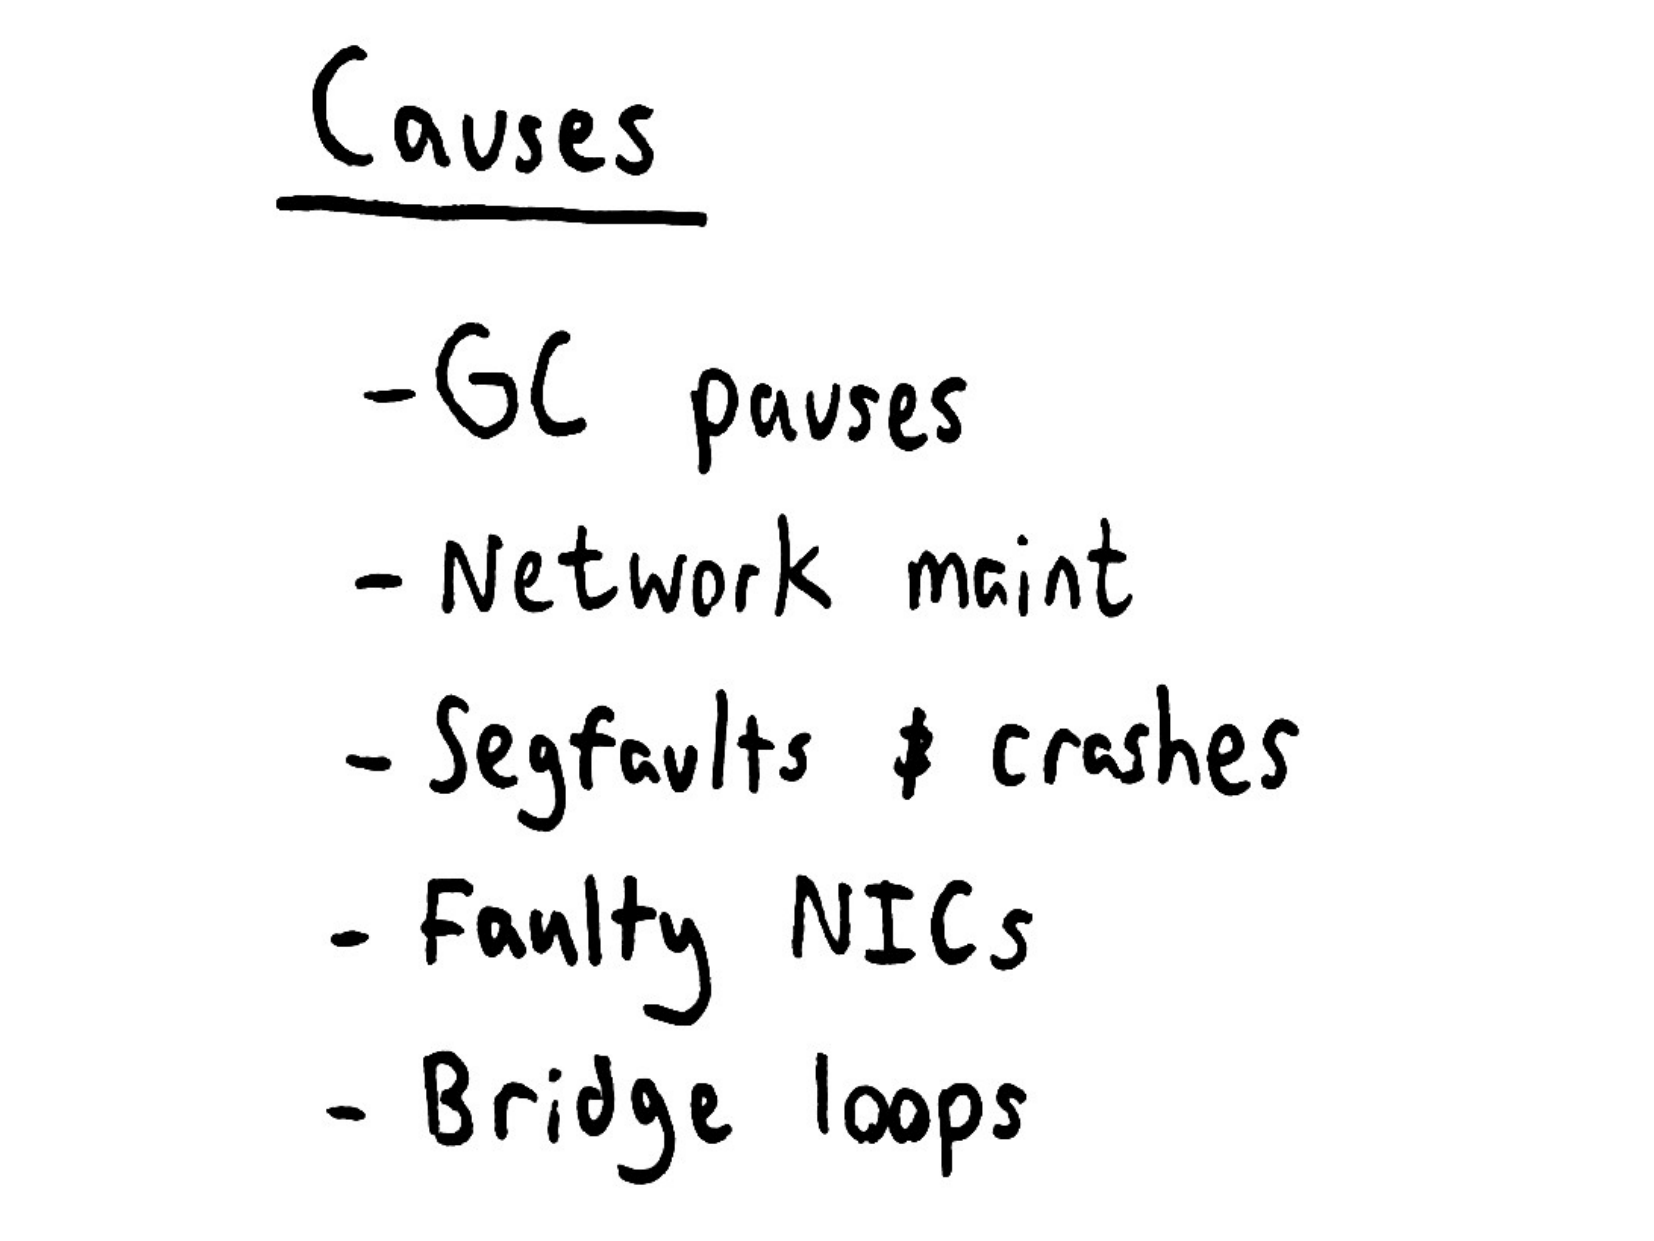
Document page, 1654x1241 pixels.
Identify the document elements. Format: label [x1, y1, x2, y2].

picture [225, 0, 1366, 1241]
